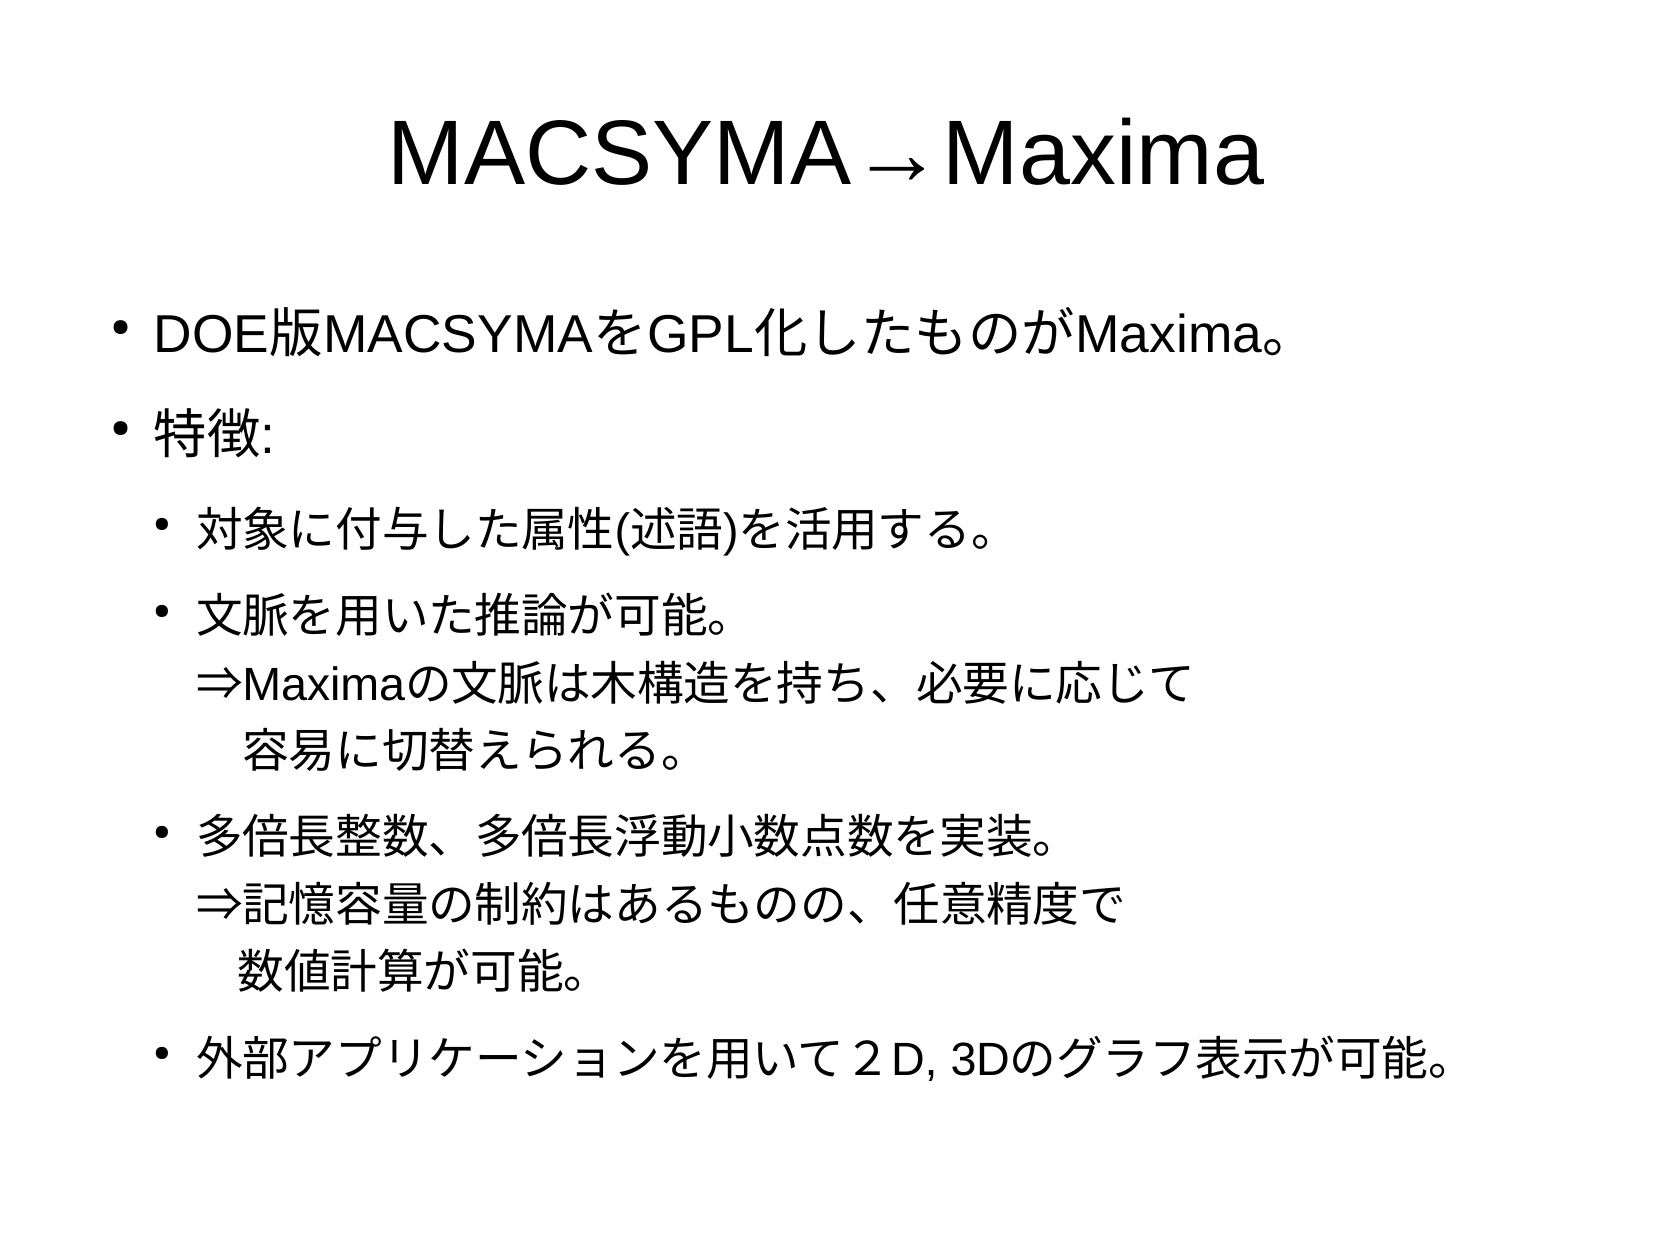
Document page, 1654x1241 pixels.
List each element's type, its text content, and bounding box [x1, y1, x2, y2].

list DOE版MACSYMAをGPL化したものがMaxima。 特徴: 対象に付与した属性(述語)を活用する。 文脈を用いた推論が可能。 ⇒Maximaの文脈は木構造を持ち、必要に応じて 容易に切替えられる。 多倍長整数、多倍長浮動小数点数を実装。 ⇒記憶容量の制約はあるものの、任意精度で 数値計算が可能。 外部アプリケーションを用いて２D, 3Dのグラフ表示が可能。 [82, 290, 1571, 1094]
title MACSYMA→Maxima [82, 56, 1571, 250]
